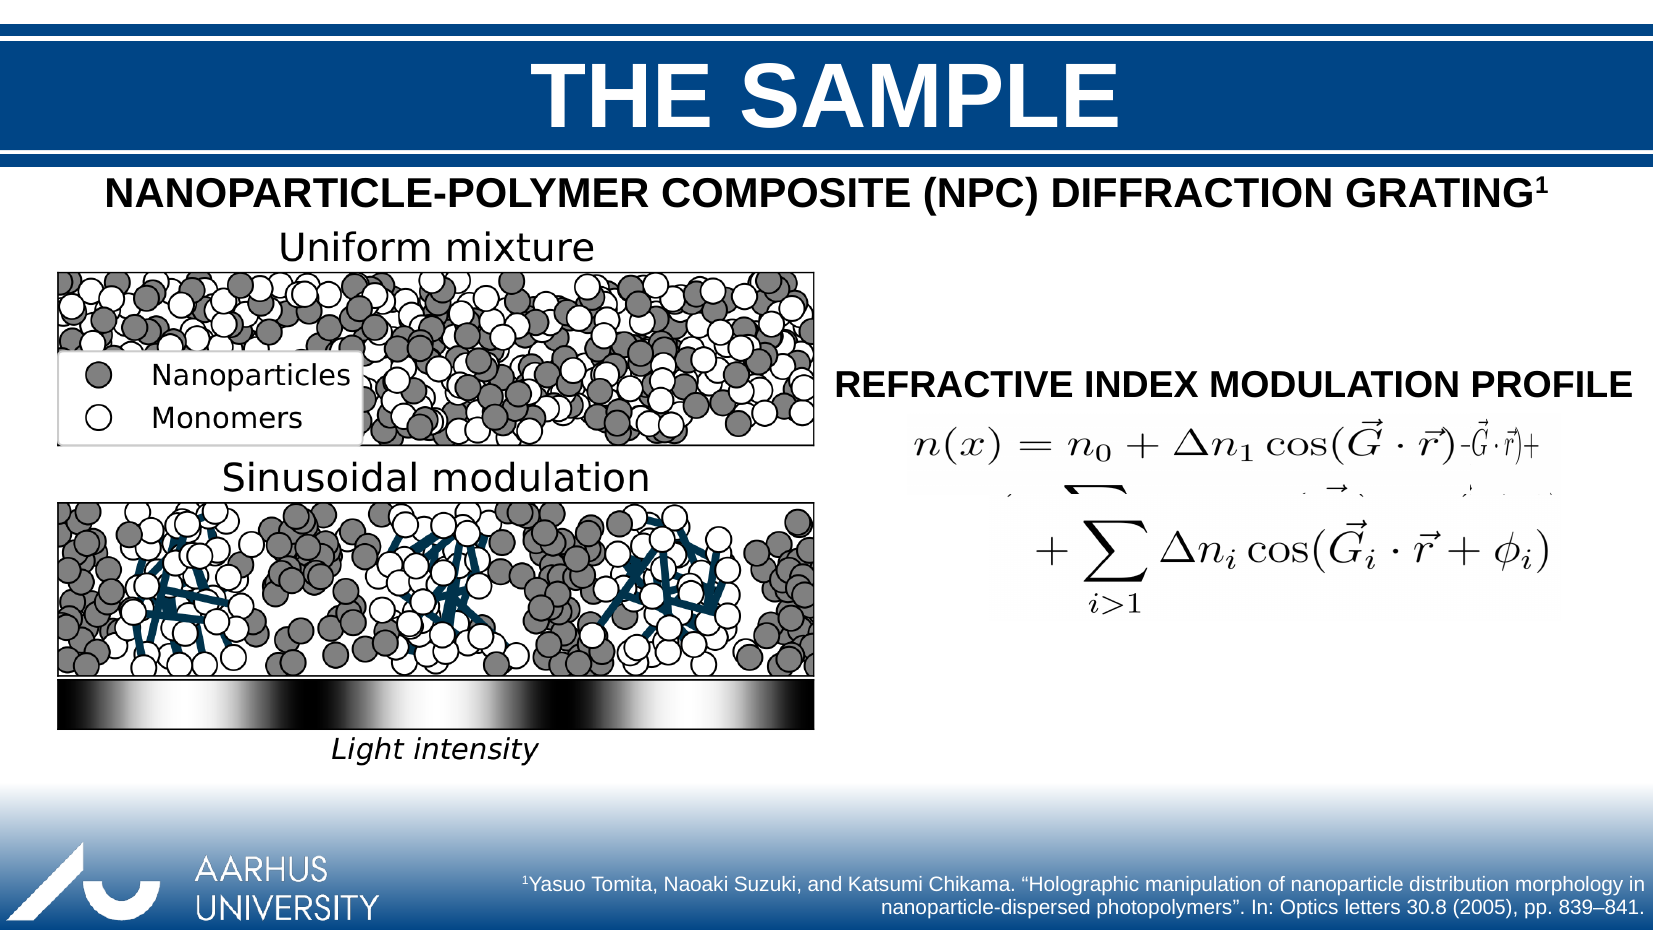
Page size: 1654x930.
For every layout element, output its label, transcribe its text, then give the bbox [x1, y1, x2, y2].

title THE SAMPLE [0, 41, 1653, 151]
text_box 1Yasuo Tomita, Naoaki Suzuki, and Katsumi Chikama. “Holographic manipulation of nanoparticle distribution morphology in nanoparticle-dispersed photopolymers”. In: Optics letters 30.8 (2005), pp. 839–841. [444, 865, 1653, 929]
text_box NANOPARTICLE-POLYMER COMPOSITE (NPC) DIFFRACTION GRATING1 [88, 162, 1565, 224]
picture [45, 219, 826, 770]
picture [5, 841, 414, 928]
text_box REFRACTIVE INDEX MODULATION PROFILE [819, 356, 1649, 414]
picture [907, 413, 1561, 622]
